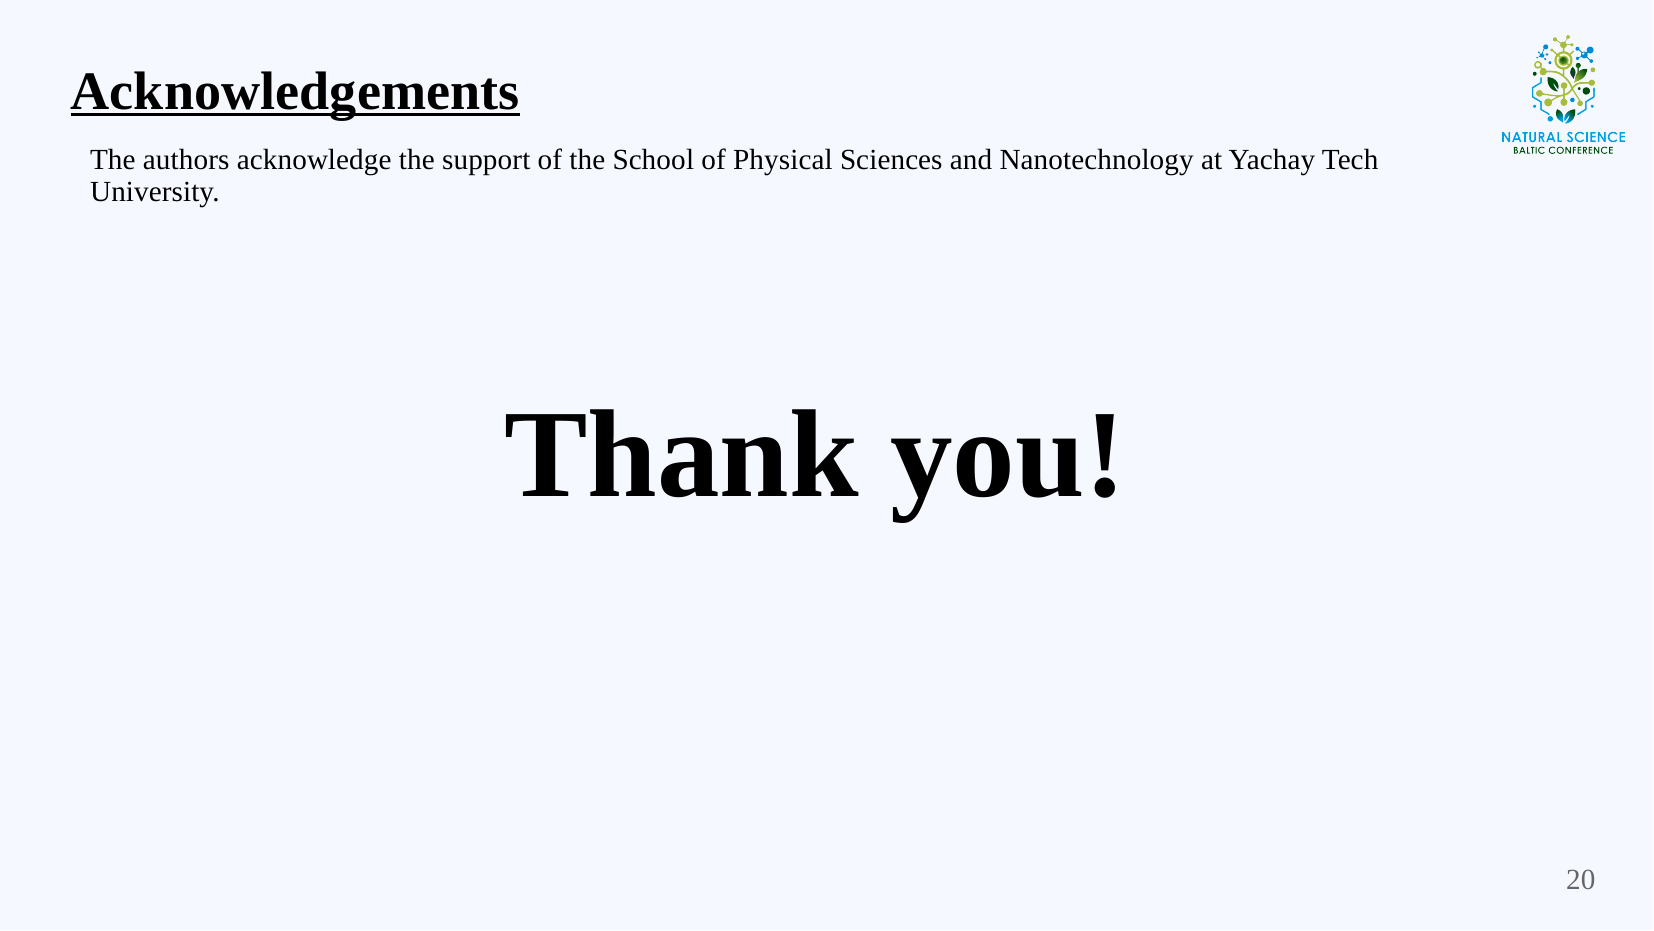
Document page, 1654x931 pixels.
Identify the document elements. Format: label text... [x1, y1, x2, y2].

text_box Thank you! [490, 377, 1164, 553]
text_box The authors acknowledge the support of the School of Physical Sciences and Nanotechnology at Yachay Tech University. [75, 135, 1503, 439]
picture [1502, 35, 1625, 154]
title Acknowledgements [70, 41, 1502, 142]
